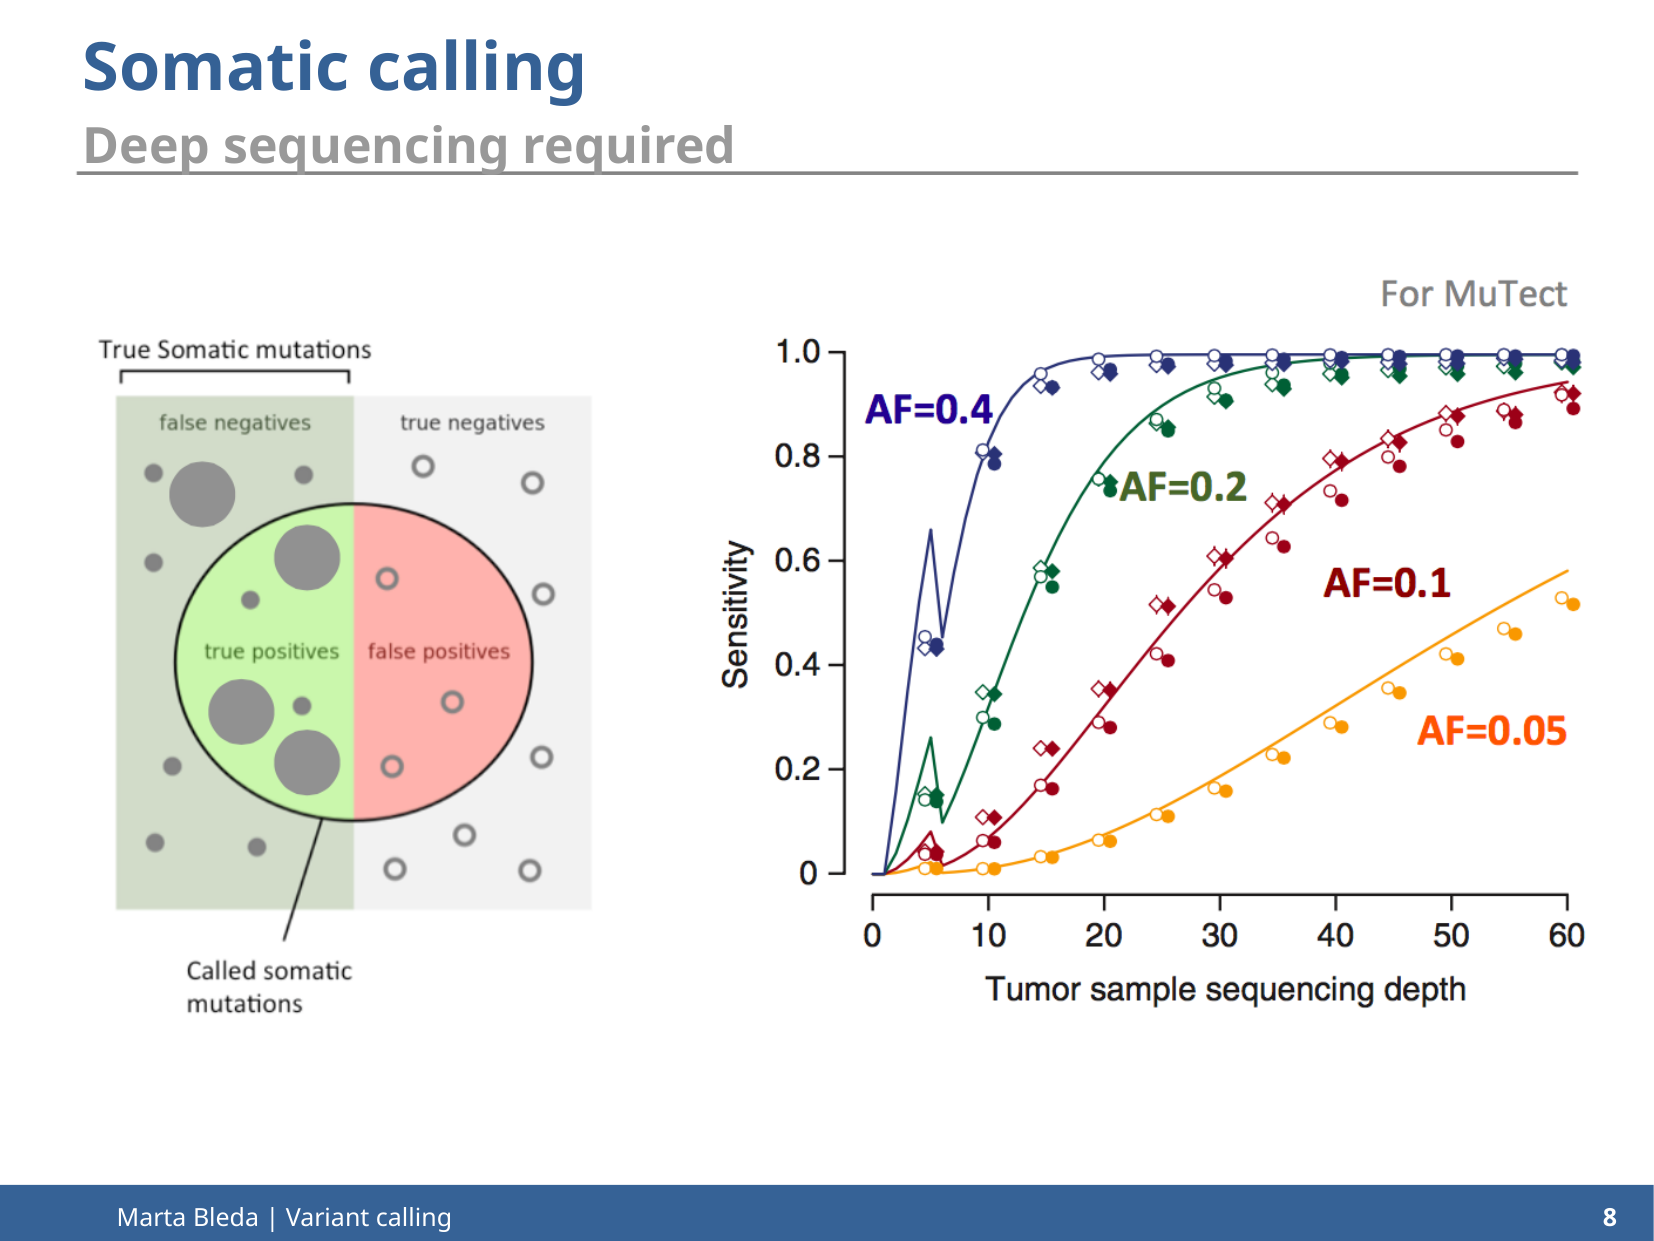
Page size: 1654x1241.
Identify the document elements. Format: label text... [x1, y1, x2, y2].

picture [497, 170, 594, 175]
title Somatic calling Deep sequencing required [82, 31, 1571, 166]
picture [78, 277, 1591, 1024]
picture [74, 170, 182, 175]
picture [189, 170, 297, 175]
picture [602, 170, 1580, 175]
picture [305, 170, 486, 175]
